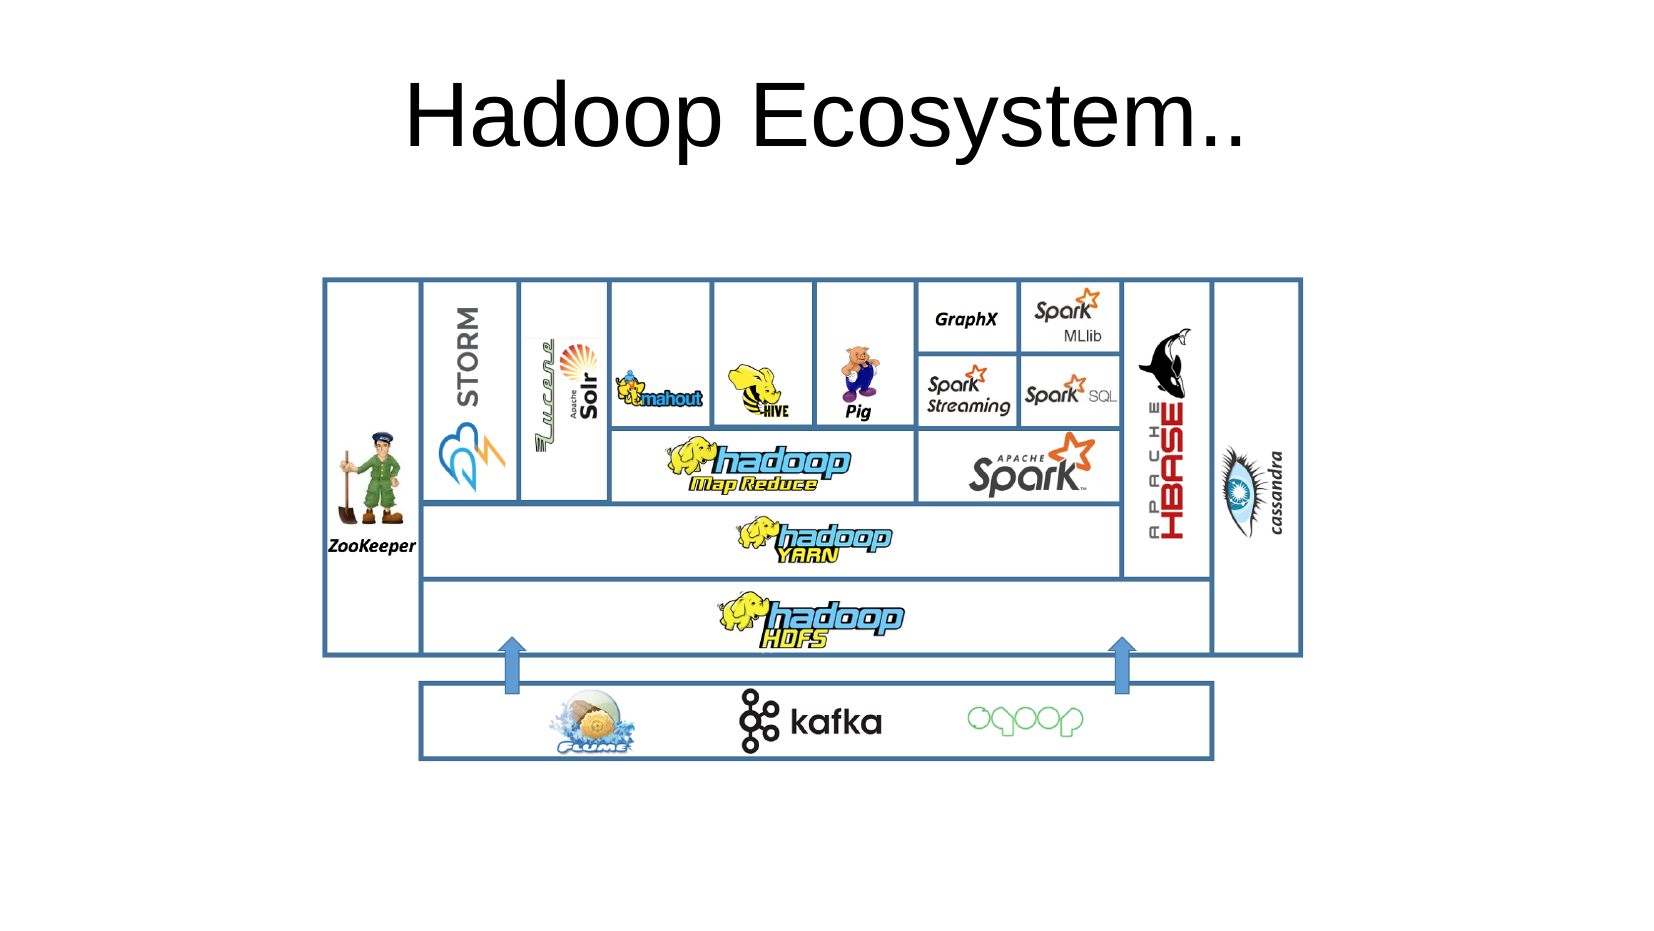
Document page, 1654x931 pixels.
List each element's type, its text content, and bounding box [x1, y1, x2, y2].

title Hadoop Ecosystem.. [82, 37, 1571, 193]
picture [312, 262, 1313, 771]
